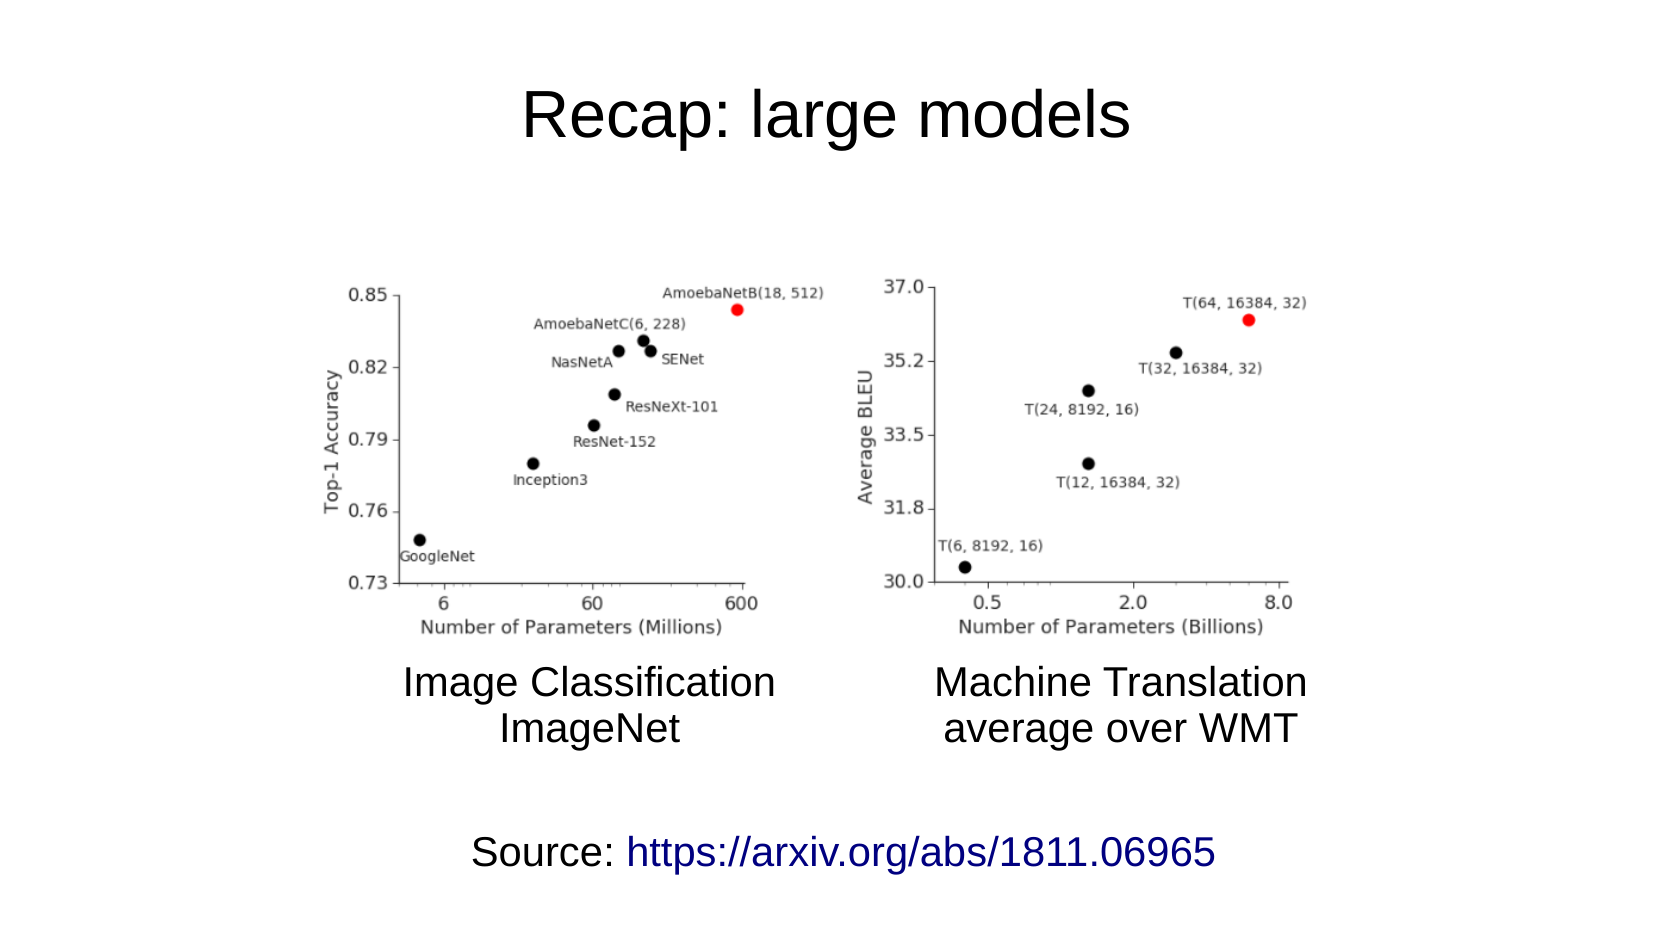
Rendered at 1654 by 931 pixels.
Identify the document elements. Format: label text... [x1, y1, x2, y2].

picture [306, 275, 1312, 639]
text_box Image Classification ImageNet [366, 651, 813, 806]
text_box Source: https://arxiv.org/abs/1811.06965 [456, 821, 1275, 921]
title Recap: large models [82, 37, 1571, 193]
text_box Machine Translation average over WMT [898, 651, 1344, 806]
